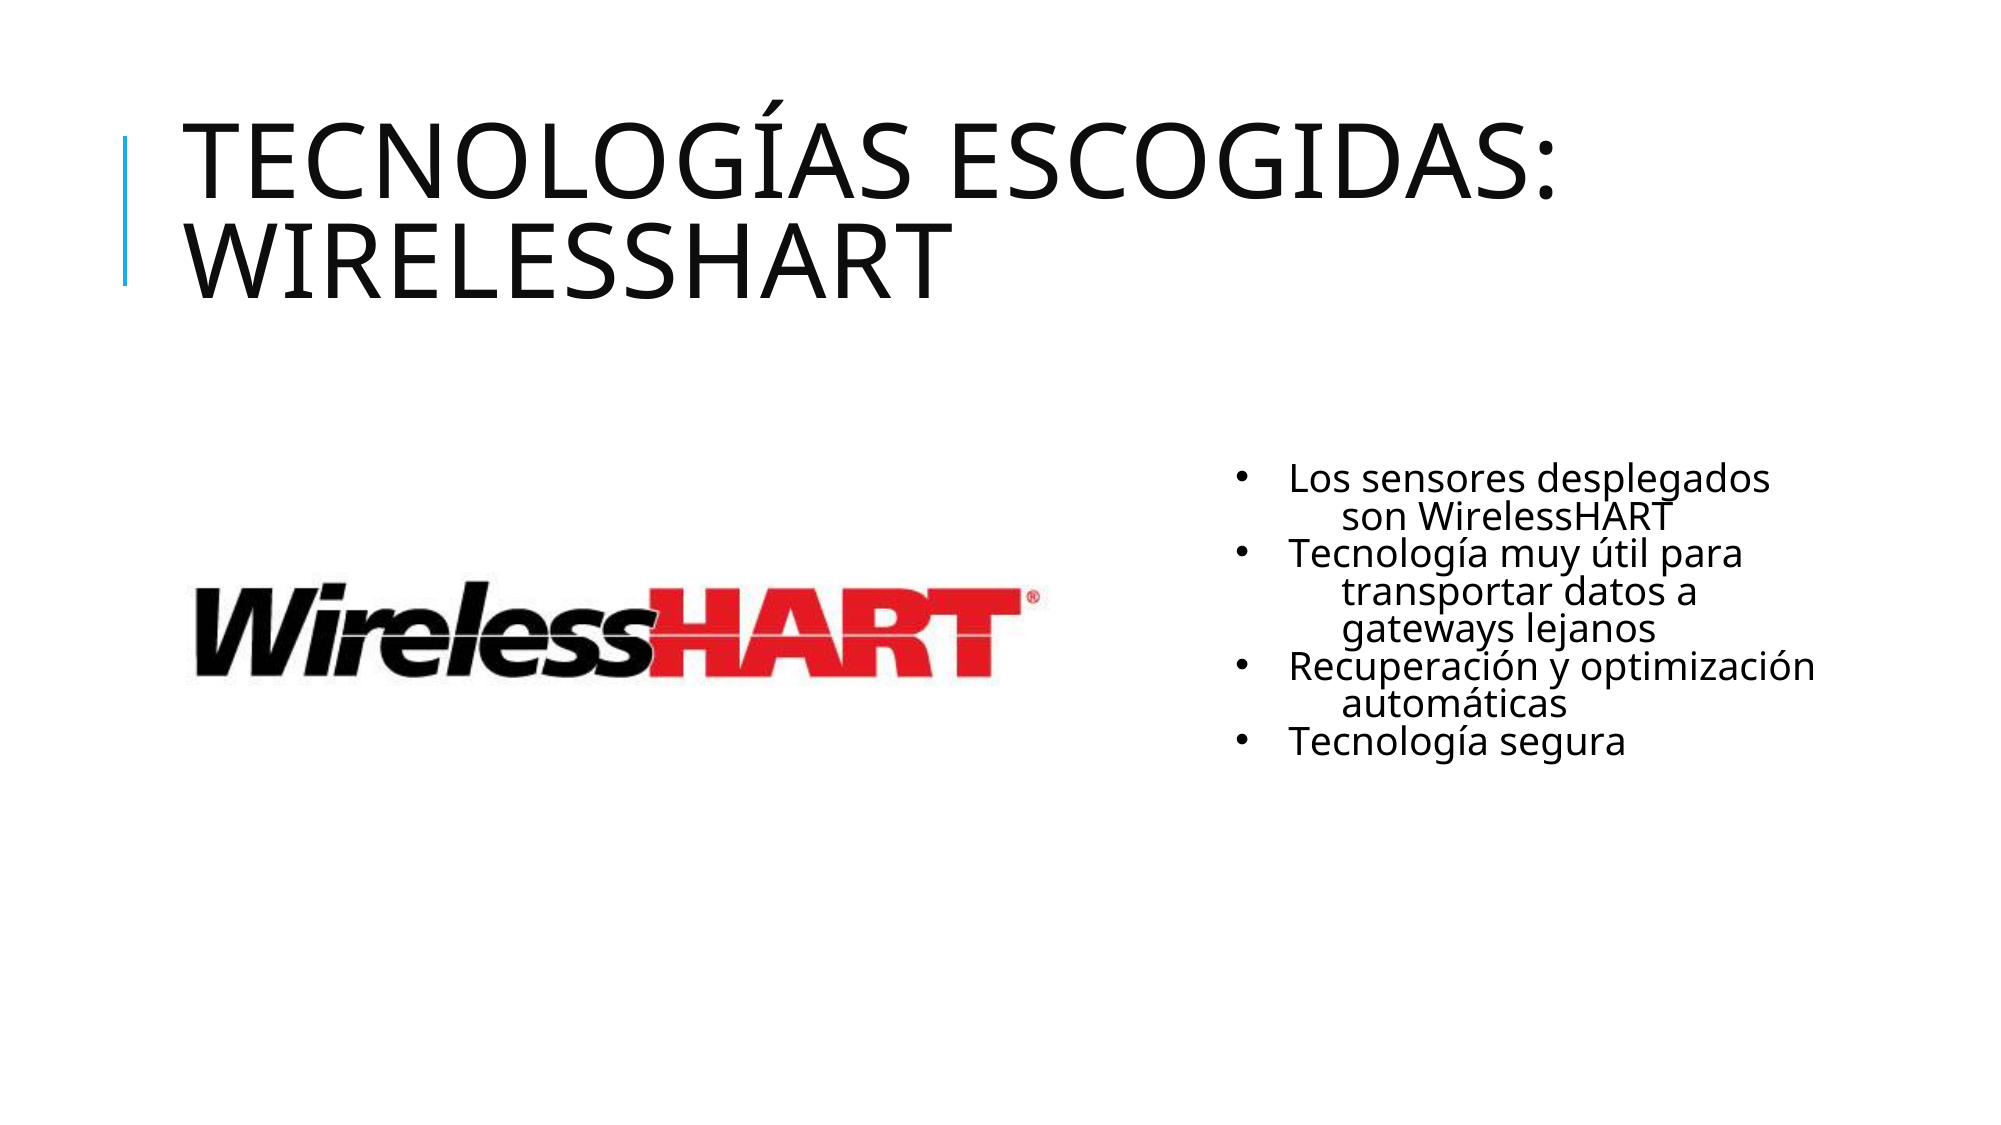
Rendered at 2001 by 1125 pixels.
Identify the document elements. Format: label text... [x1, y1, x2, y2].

picture [149, 535, 1086, 722]
title Tecnologías escogidas: Wirelesshart [168, 96, 1763, 343]
list Los sensores desplegados son WirelessHART Tecnología muy útil para transportar datos a gateways lejanos Recuperación y optimización automáticas Tecnología segura [1086, 454, 1828, 803]
